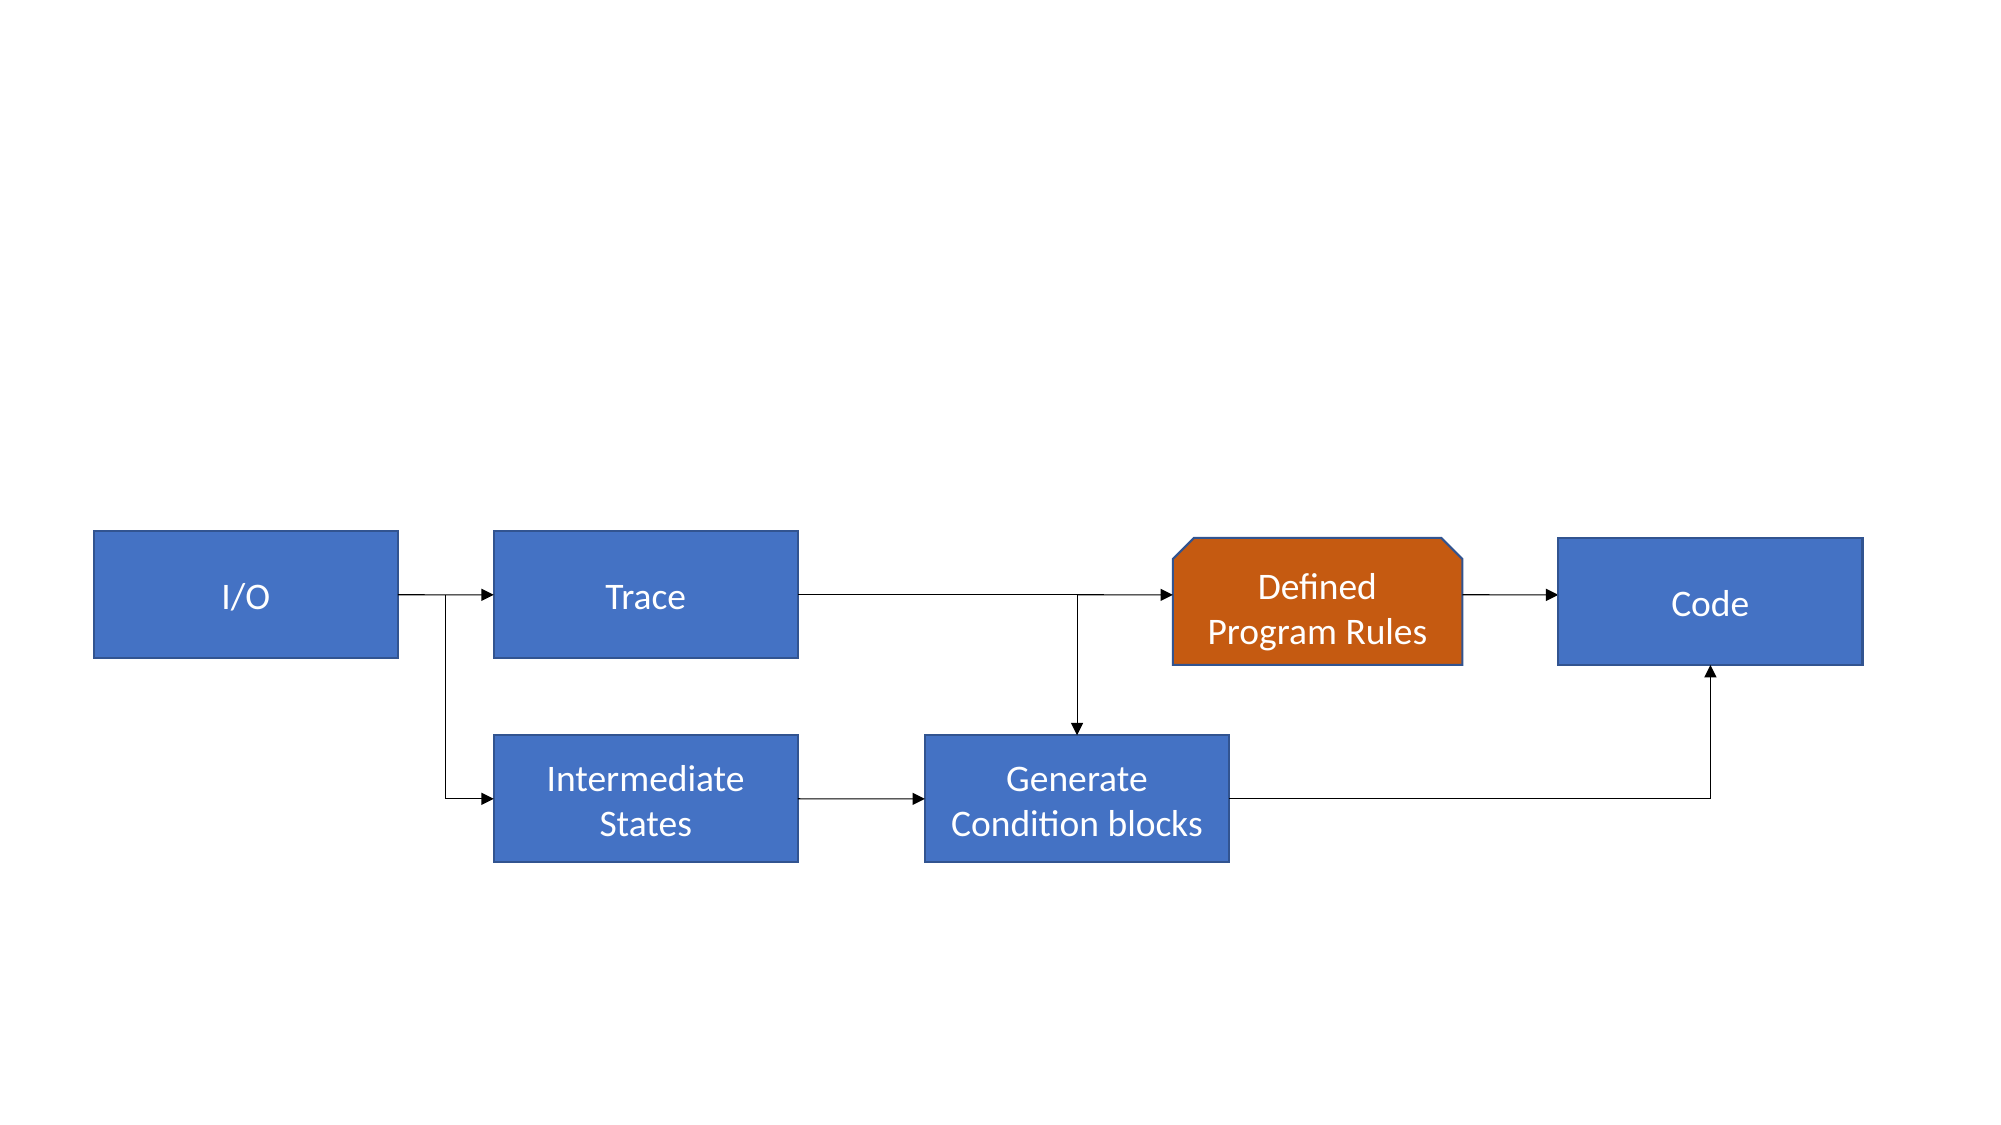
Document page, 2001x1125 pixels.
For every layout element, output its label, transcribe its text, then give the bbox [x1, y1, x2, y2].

text_box I/O [93, 531, 398, 659]
text_box Generate Condition blocks [924, 735, 1230, 863]
text_box Intermediate States [493, 735, 798, 863]
text_box Trace [493, 531, 798, 659]
text_box Defined Program Rules [1172, 537, 1463, 665]
text_box Code [1558, 537, 1863, 665]
